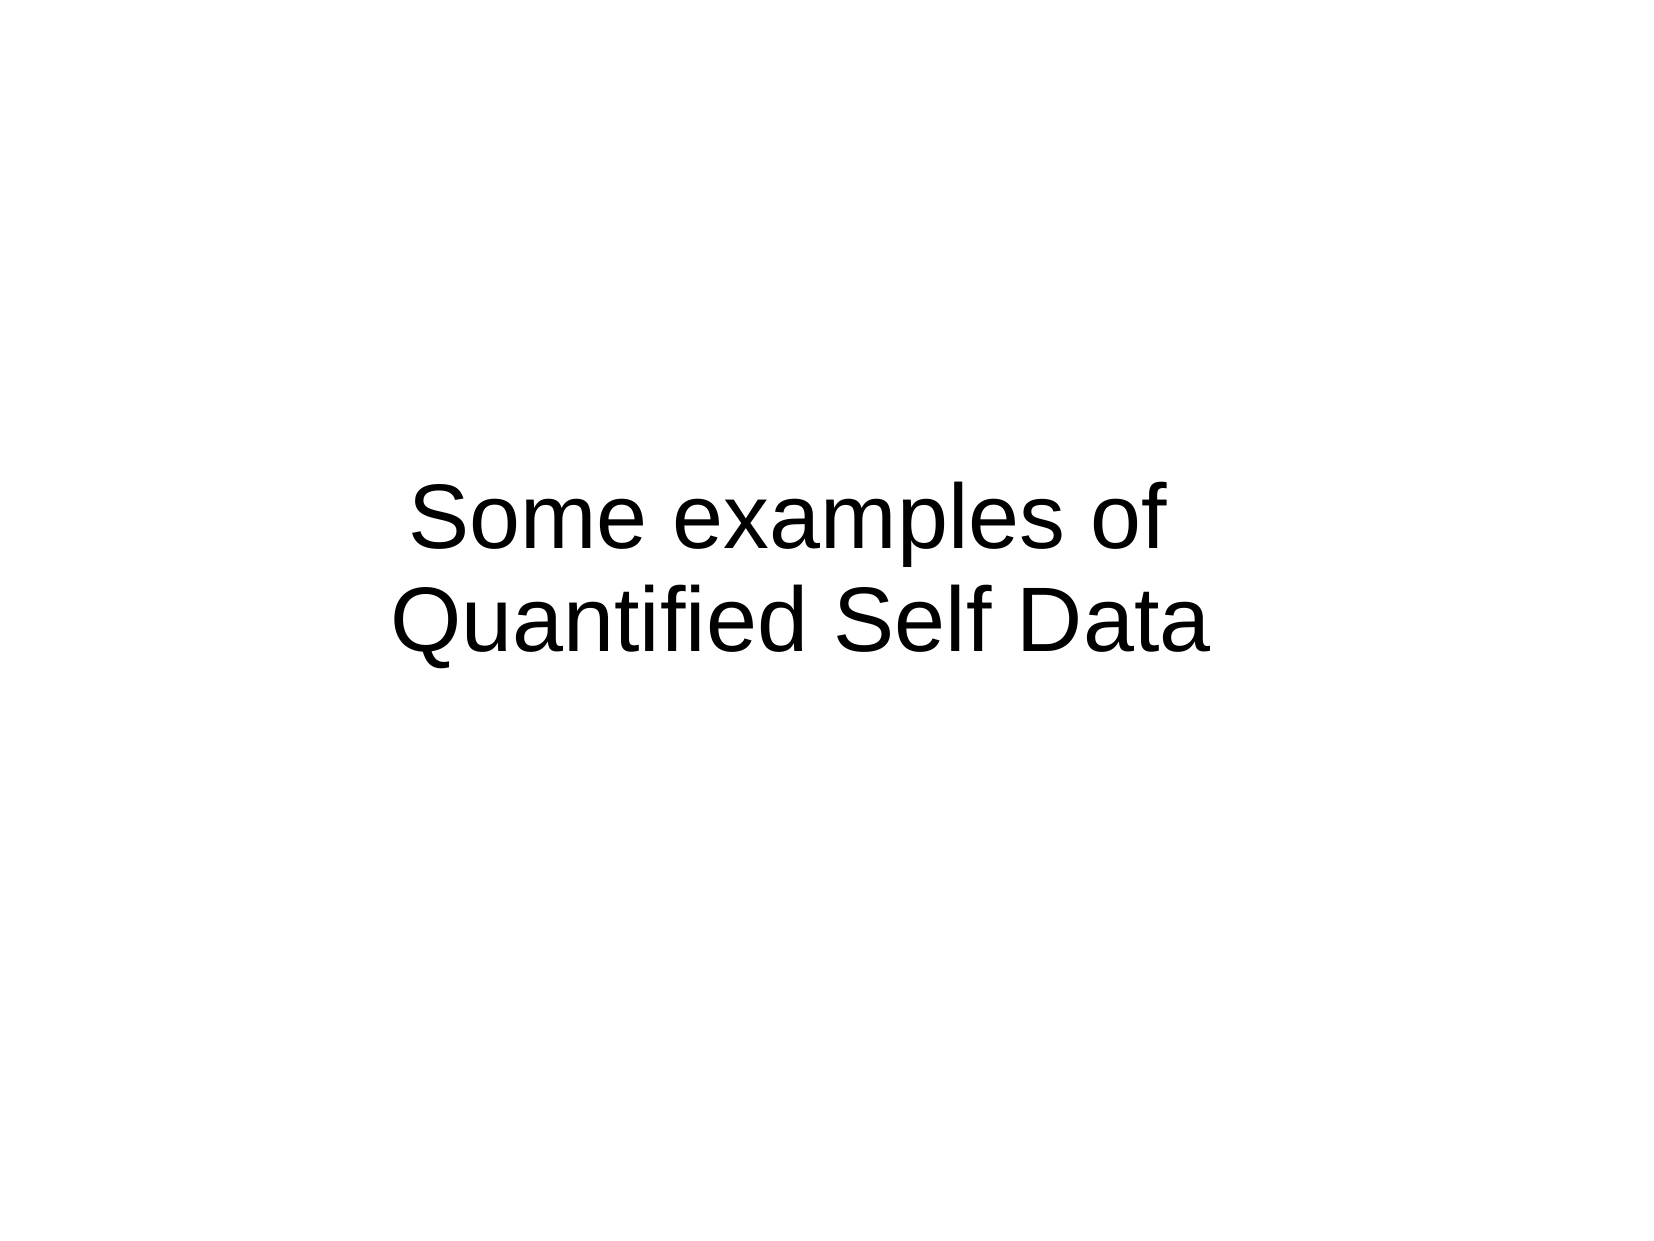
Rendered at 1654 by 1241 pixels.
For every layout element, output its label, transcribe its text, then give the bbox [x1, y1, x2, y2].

title Some examples of Quantified Self Data [56, 465, 1546, 673]
